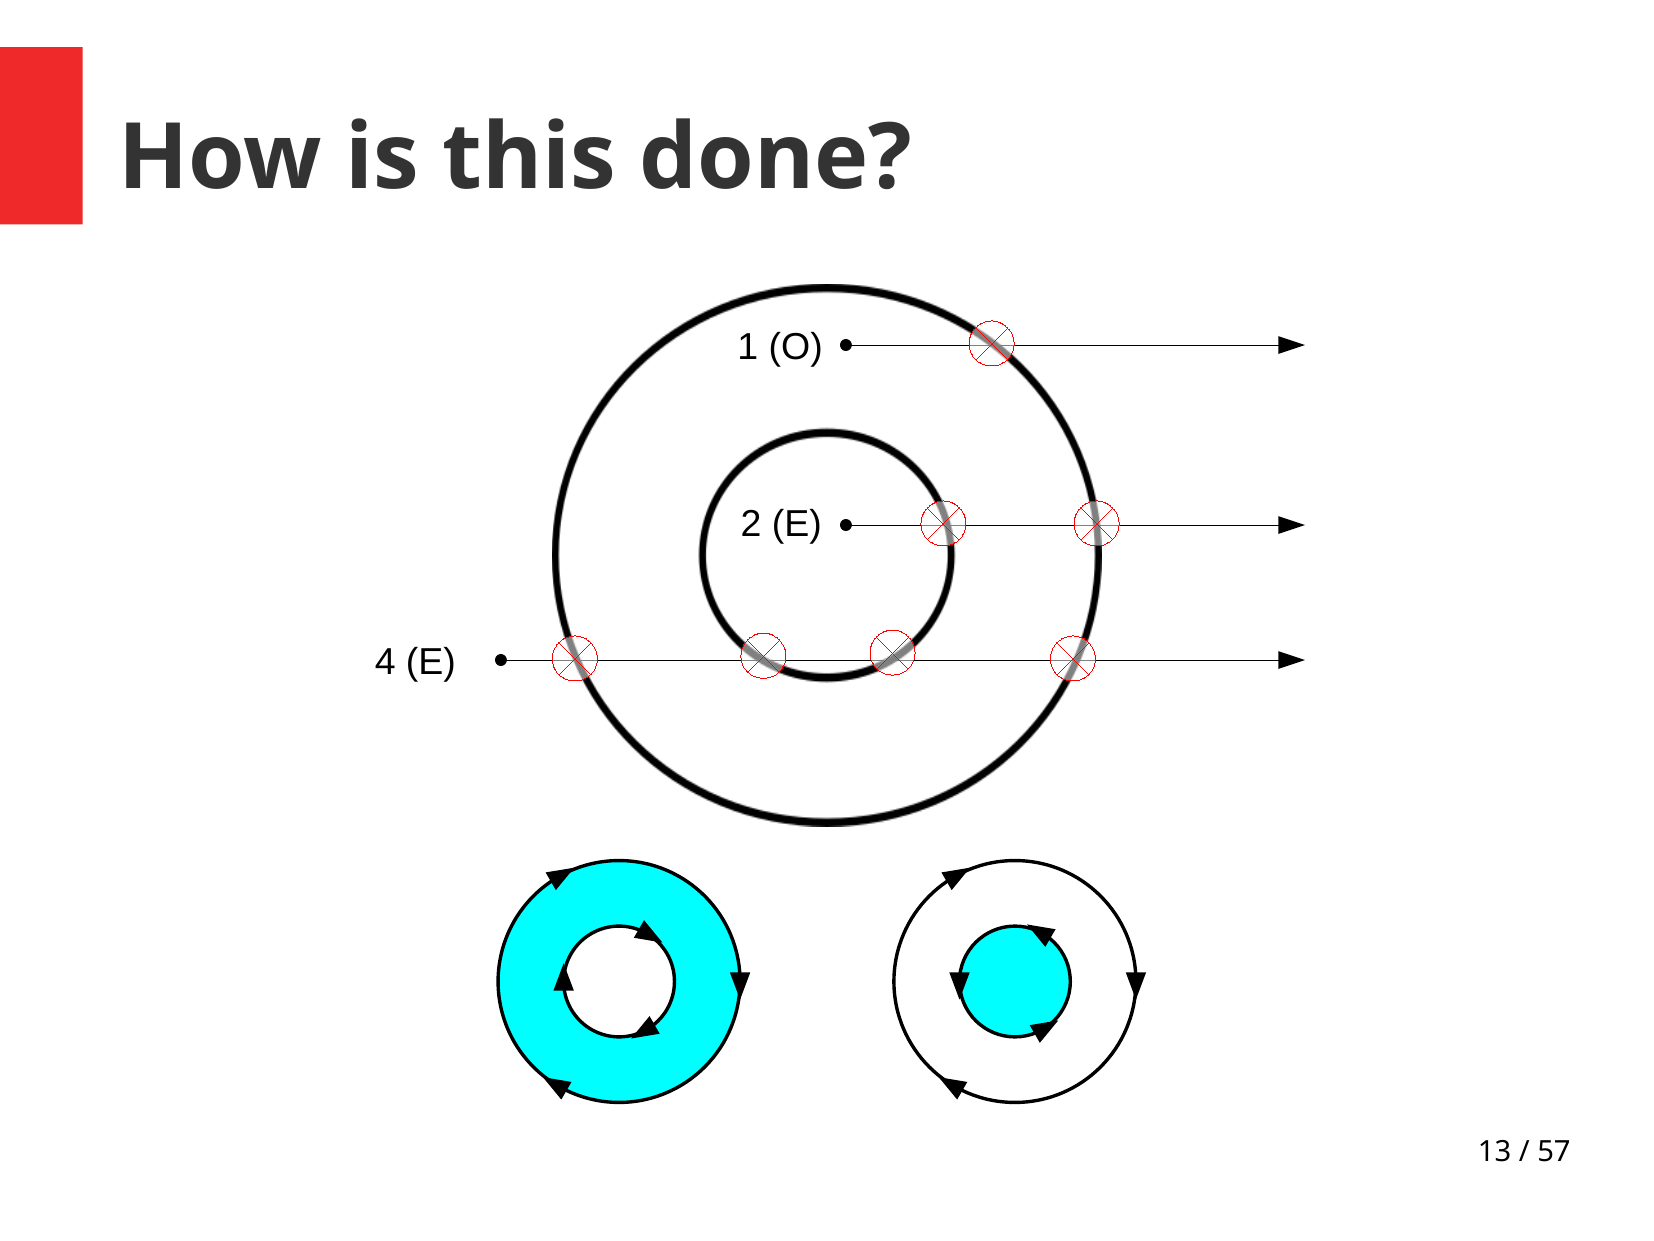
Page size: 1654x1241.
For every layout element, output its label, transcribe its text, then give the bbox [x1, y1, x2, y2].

text_box 1 (O) [722, 318, 843, 376]
text_box [1074, 500, 1120, 546]
text_box [740, 633, 786, 679]
picture [552, 661, 1102, 827]
text_box [552, 635, 598, 681]
text_box 4 (E) [360, 633, 481, 691]
title How is this done? [118, 49, 1571, 257]
text_box [870, 630, 916, 676]
text_box [920, 500, 966, 546]
text_box [1050, 635, 1096, 681]
text_box 2 (E) [725, 495, 846, 552]
picture [496, 858, 1158, 1111]
text_box [969, 320, 1015, 366]
picture [552, 284, 1102, 660]
